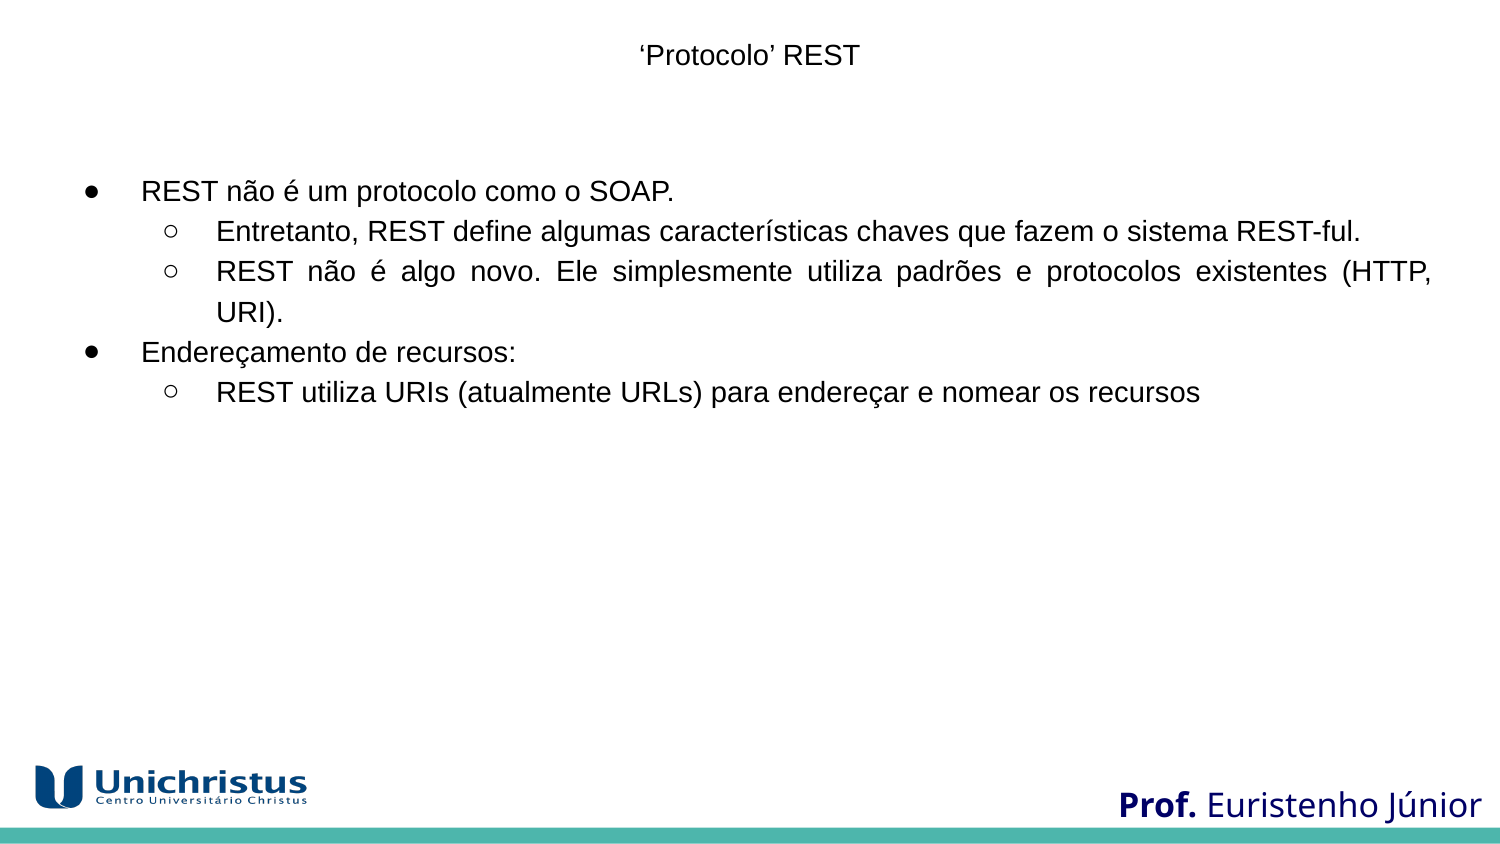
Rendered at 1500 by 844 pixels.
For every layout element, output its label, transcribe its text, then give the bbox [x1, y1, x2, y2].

list REST não é um protocolo como o SOAP. Entretanto, REST define algumas características chaves que fazem o sistema REST-ful. REST não é algo novo. Ele simplesmente utiliza padrões e protocolos existentes (HTTP, URI). Endereçamento de recursos: REST utiliza URIs (atualmente URLs) para endereçar e nomear os recursos [51, 152, 1449, 750]
text_box Prof. Euristenho Júnior [1103, 773, 1500, 829]
title ‘Protocolo’ REST [51, 20, 1449, 137]
picture [31, 763, 311, 810]
